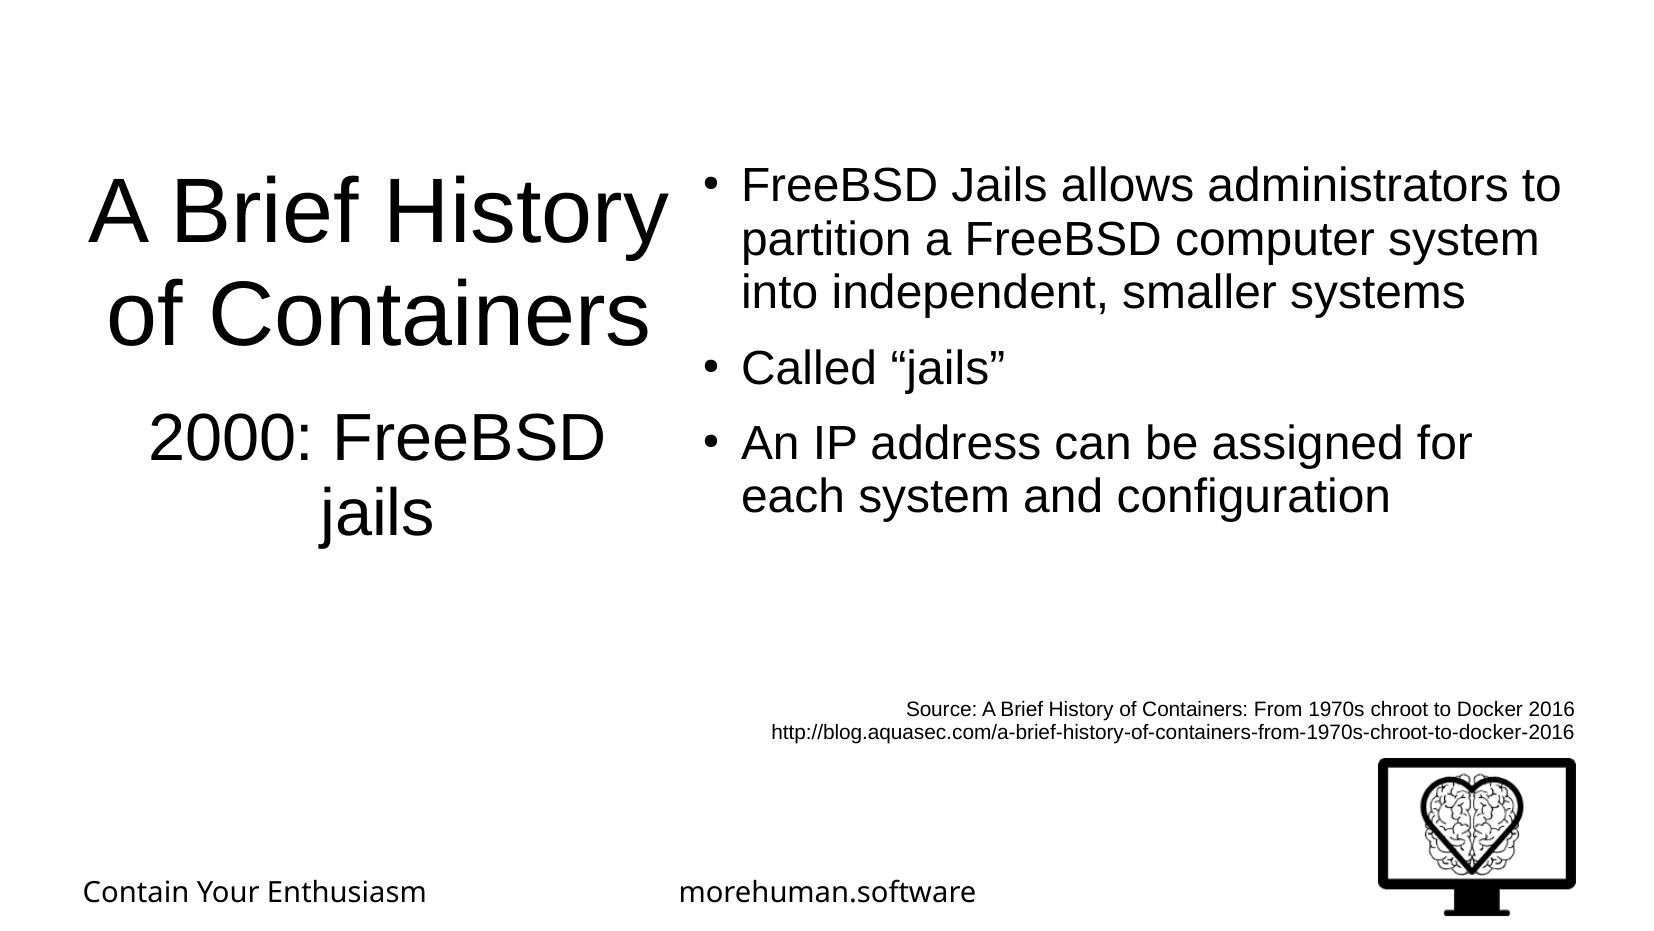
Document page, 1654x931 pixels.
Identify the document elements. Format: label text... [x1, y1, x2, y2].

text_box 2000: FreeBSD jails [81, 400, 674, 705]
text_box Source: A Brief History of Containers: From 1970s chroot to Docker 2016 http://blog.aquasec.com/a-brief-history-of-containers-from-1970s-chroot-to-docker-2016 [734, 689, 1590, 775]
title A Brief History of Containers [83, 154, 676, 371]
list FreeBSD Jails allows administrators to partition a FreeBSD computer system into independent, smaller systems Called “jails” An IP address can be assigned for each system and configuration [690, 157, 1572, 533]
picture [1378, 775, 1576, 925]
